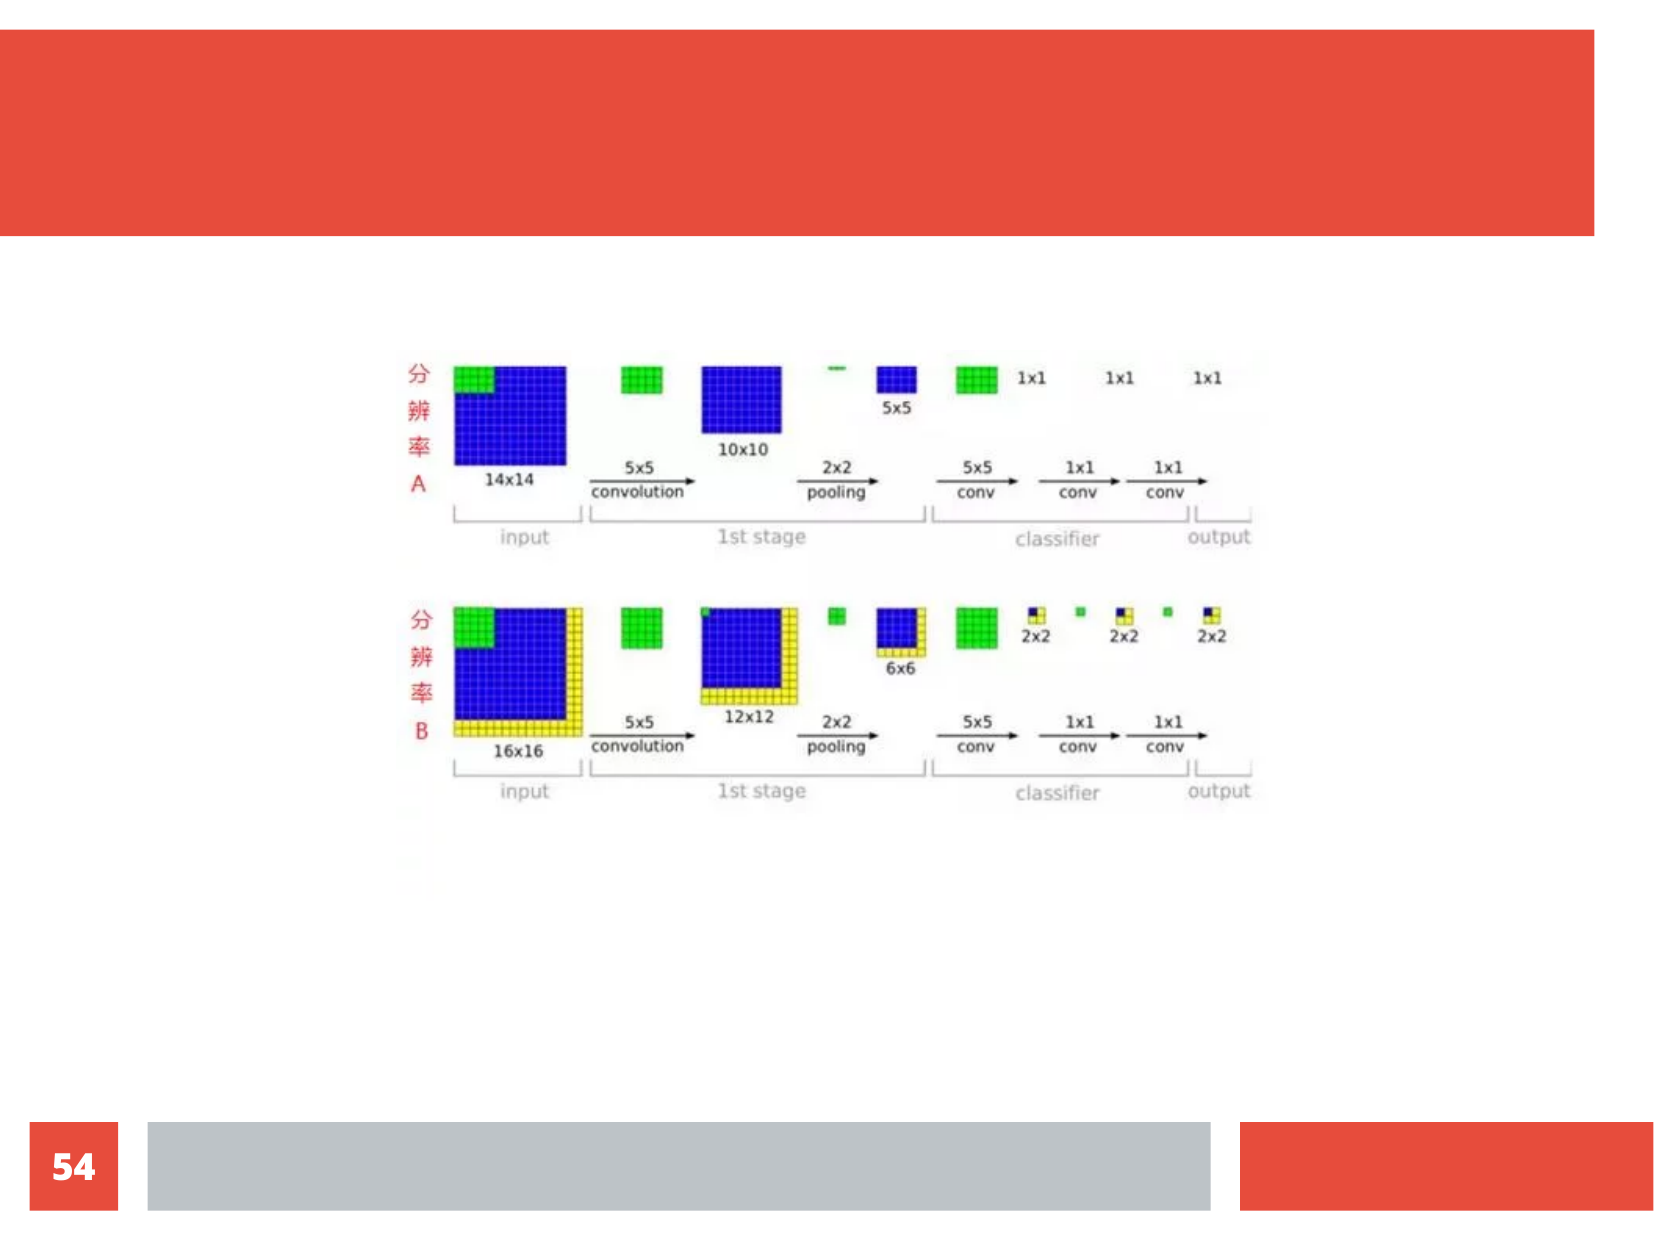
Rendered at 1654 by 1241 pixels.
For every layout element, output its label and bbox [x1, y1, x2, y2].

picture [396, 350, 1269, 904]
